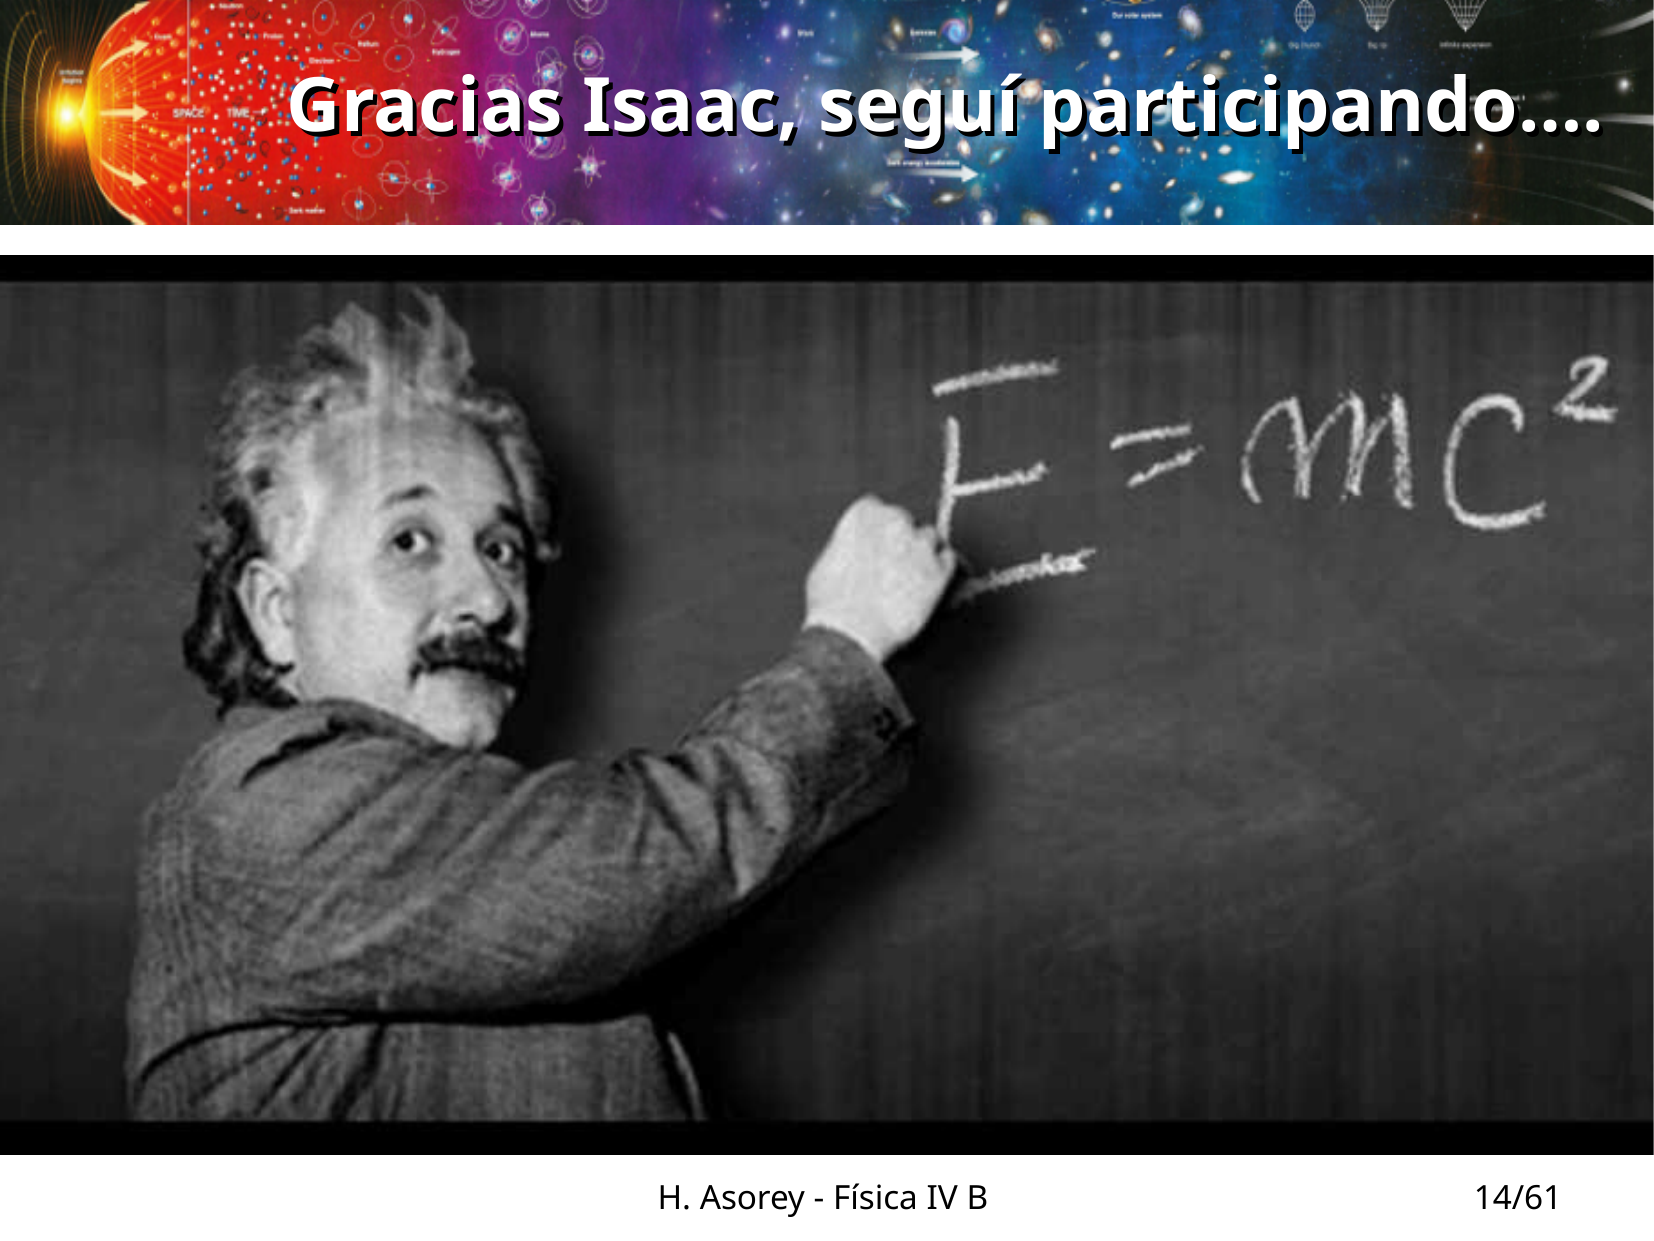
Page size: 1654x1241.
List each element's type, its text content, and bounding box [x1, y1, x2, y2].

title Gracias Isaac, seguí participando…. [45, 15, 1606, 191]
picture [0, 0, 1654, 225]
picture [0, 255, 1654, 1155]
